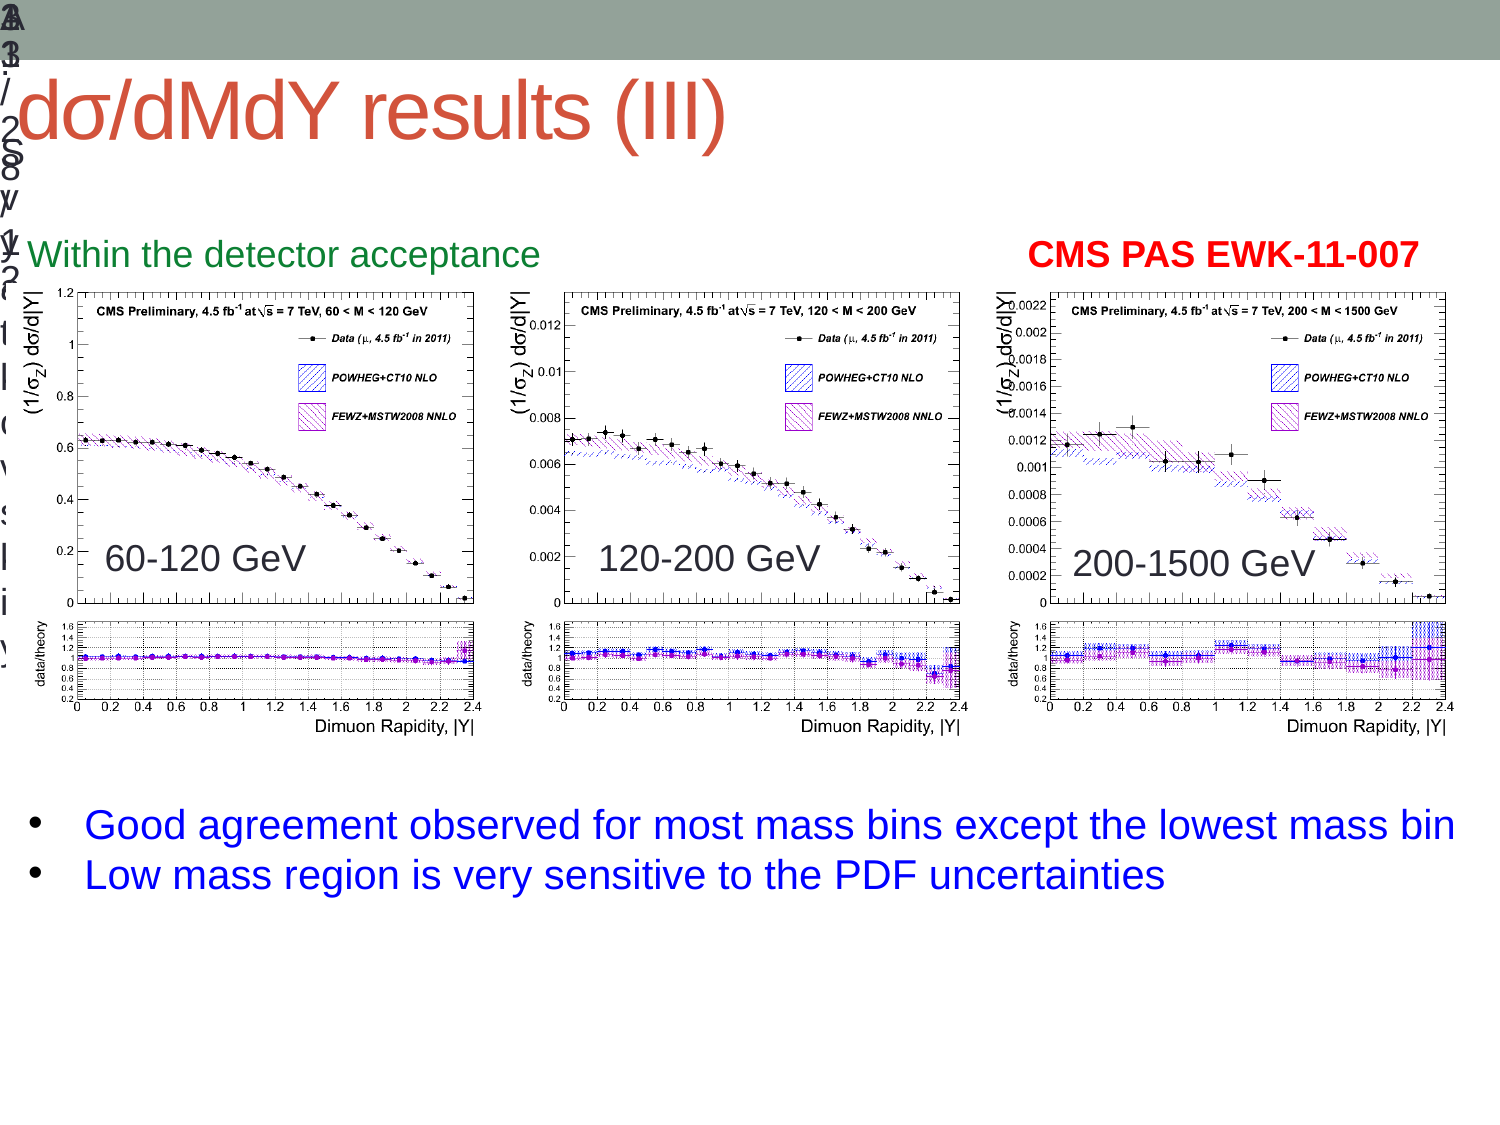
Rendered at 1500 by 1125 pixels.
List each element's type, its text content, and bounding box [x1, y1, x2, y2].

picture [6, 283, 1500, 791]
text_box CMS PAS EWK-11-007 [1012, 222, 1436, 283]
text_box Good agreement observed for most mass bins except the lowest mass bin Low mass region is very sensitive to the PDF uncertainties [13, 791, 1500, 906]
text_box Within the detector acceptance [12, 222, 556, 283]
title dσ/dMdY results (III) [1, 24, 1352, 188]
text_box 60-120 GeV [89, 526, 322, 587]
text_box 120-200 GeV [583, 526, 836, 587]
text_box 200-1500 GeV [1057, 531, 1331, 592]
